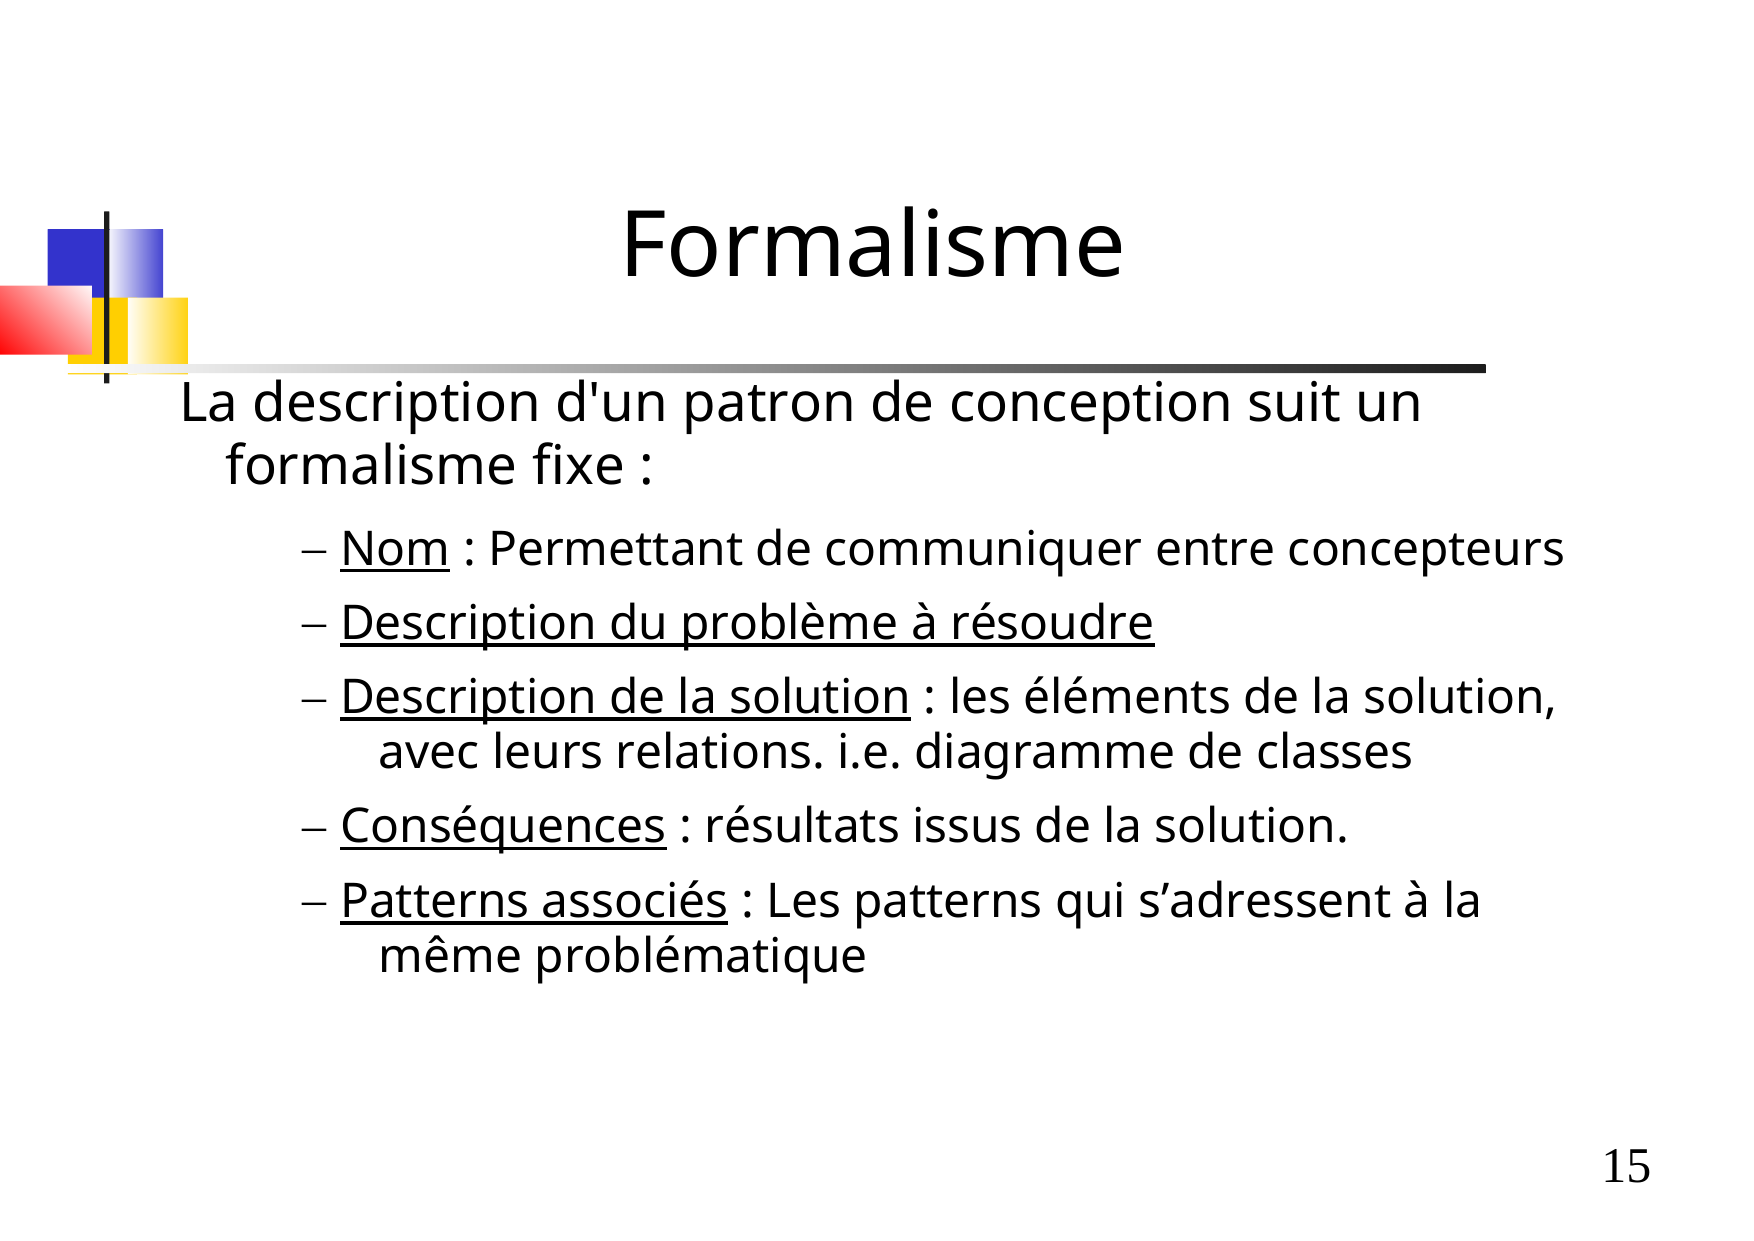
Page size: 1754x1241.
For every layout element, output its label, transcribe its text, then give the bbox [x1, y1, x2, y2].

title Formalisme [179, 139, 1567, 351]
list La description d'un patron de conception suit un formalisme fixe : Nom : Permettant de communiquer entre concepteurs Description du problème à résoudre Description de la solution : les éléments de la solution, avec leurs relations. i.e. diagramme de classes Conséquences : résultats issus de la solution. Patterns associés : Les patterns qui s’adressent à la même problématique [179, 371, 1567, 1091]
